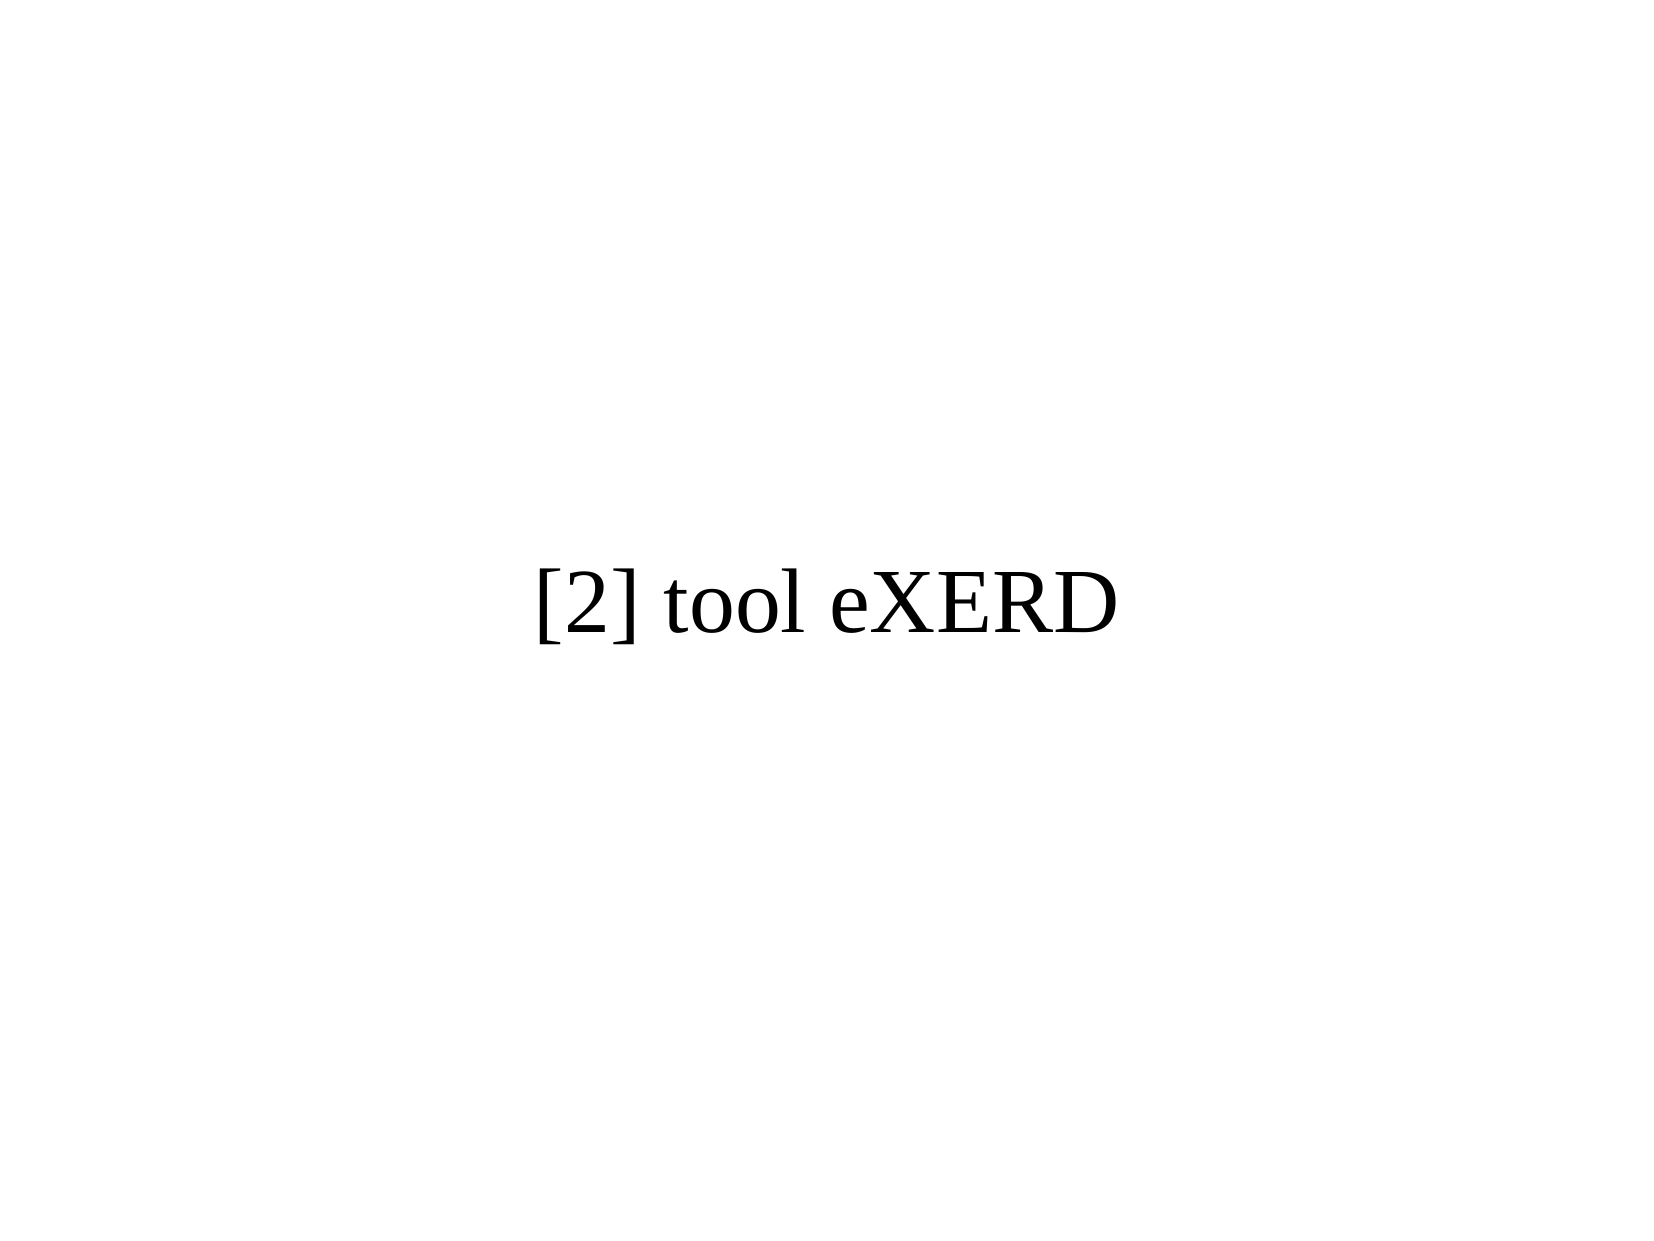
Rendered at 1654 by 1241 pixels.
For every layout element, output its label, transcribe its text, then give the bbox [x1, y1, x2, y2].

title [2] tool eXERD [360, 497, 1294, 705]
